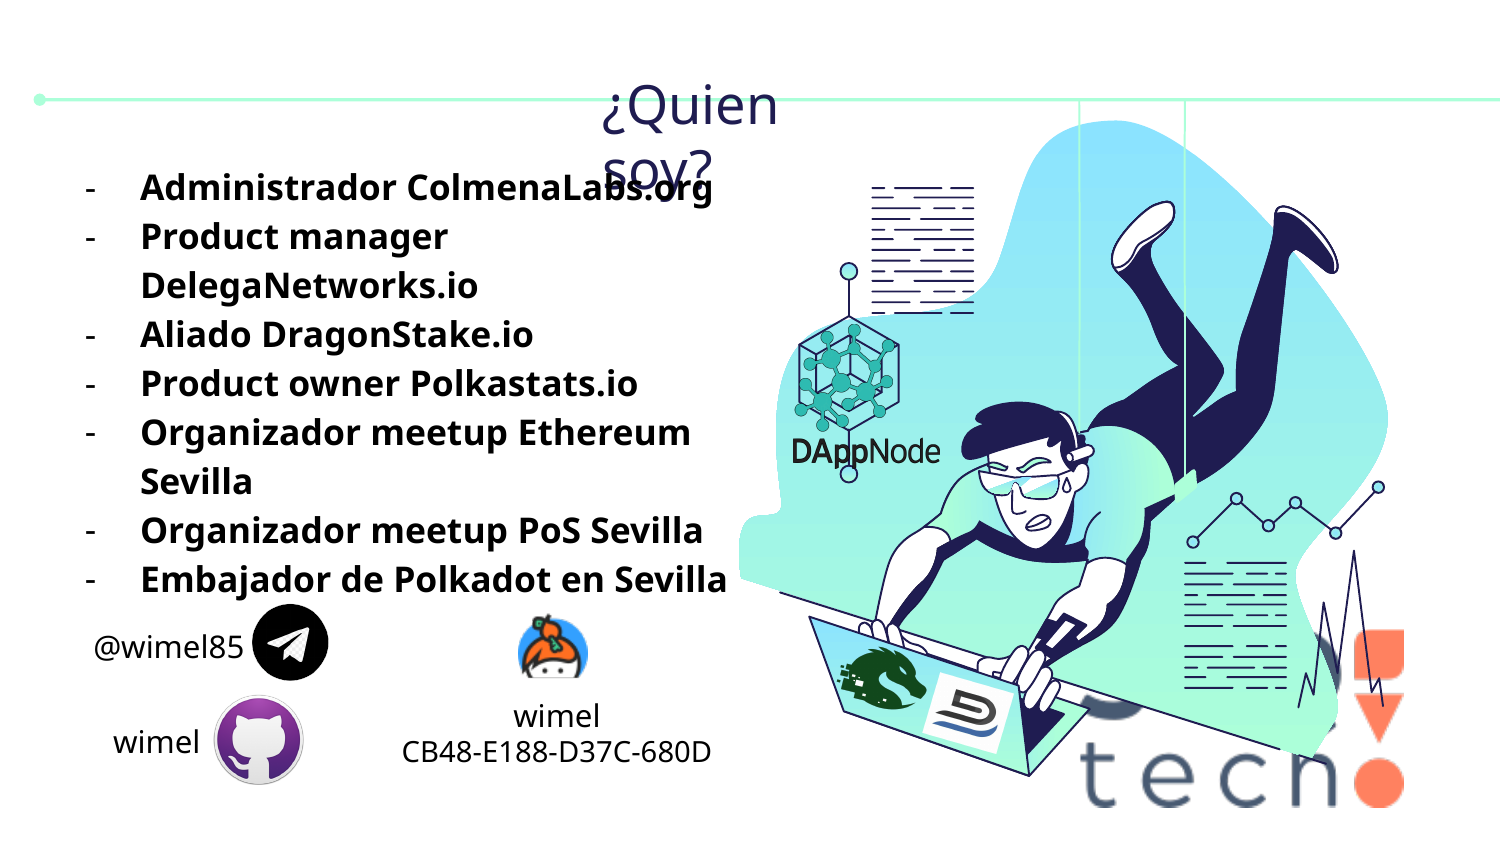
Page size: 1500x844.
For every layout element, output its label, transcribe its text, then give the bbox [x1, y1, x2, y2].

picture [1313, 629, 1319, 641]
picture [793, 324, 940, 469]
picture [922, 672, 1014, 755]
picture [827, 631, 940, 726]
picture [218, 602, 363, 686]
list Administrador ColmenaLabs.org Product manager DelegaNetworks.io Aliado DragonStake.io Product owner Polkastats.io Organizador meetup Ethereum Sevilla Organizador meetup PoS Sevilla Embajador de Polkadot en Sevilla [50, 144, 780, 587]
picture [213, 694, 304, 785]
title ¿Quien soy? [587, 55, 913, 144]
text_box @wimel85 [78, 612, 218, 677]
picture [1079, 629, 1404, 808]
text_box [738, 100, 1388, 777]
picture [518, 611, 588, 680]
text_box wimel CB48-E188-D37C-680D [371, 680, 743, 785]
picture [1331, 629, 1342, 662]
text_box wimel [98, 707, 213, 772]
